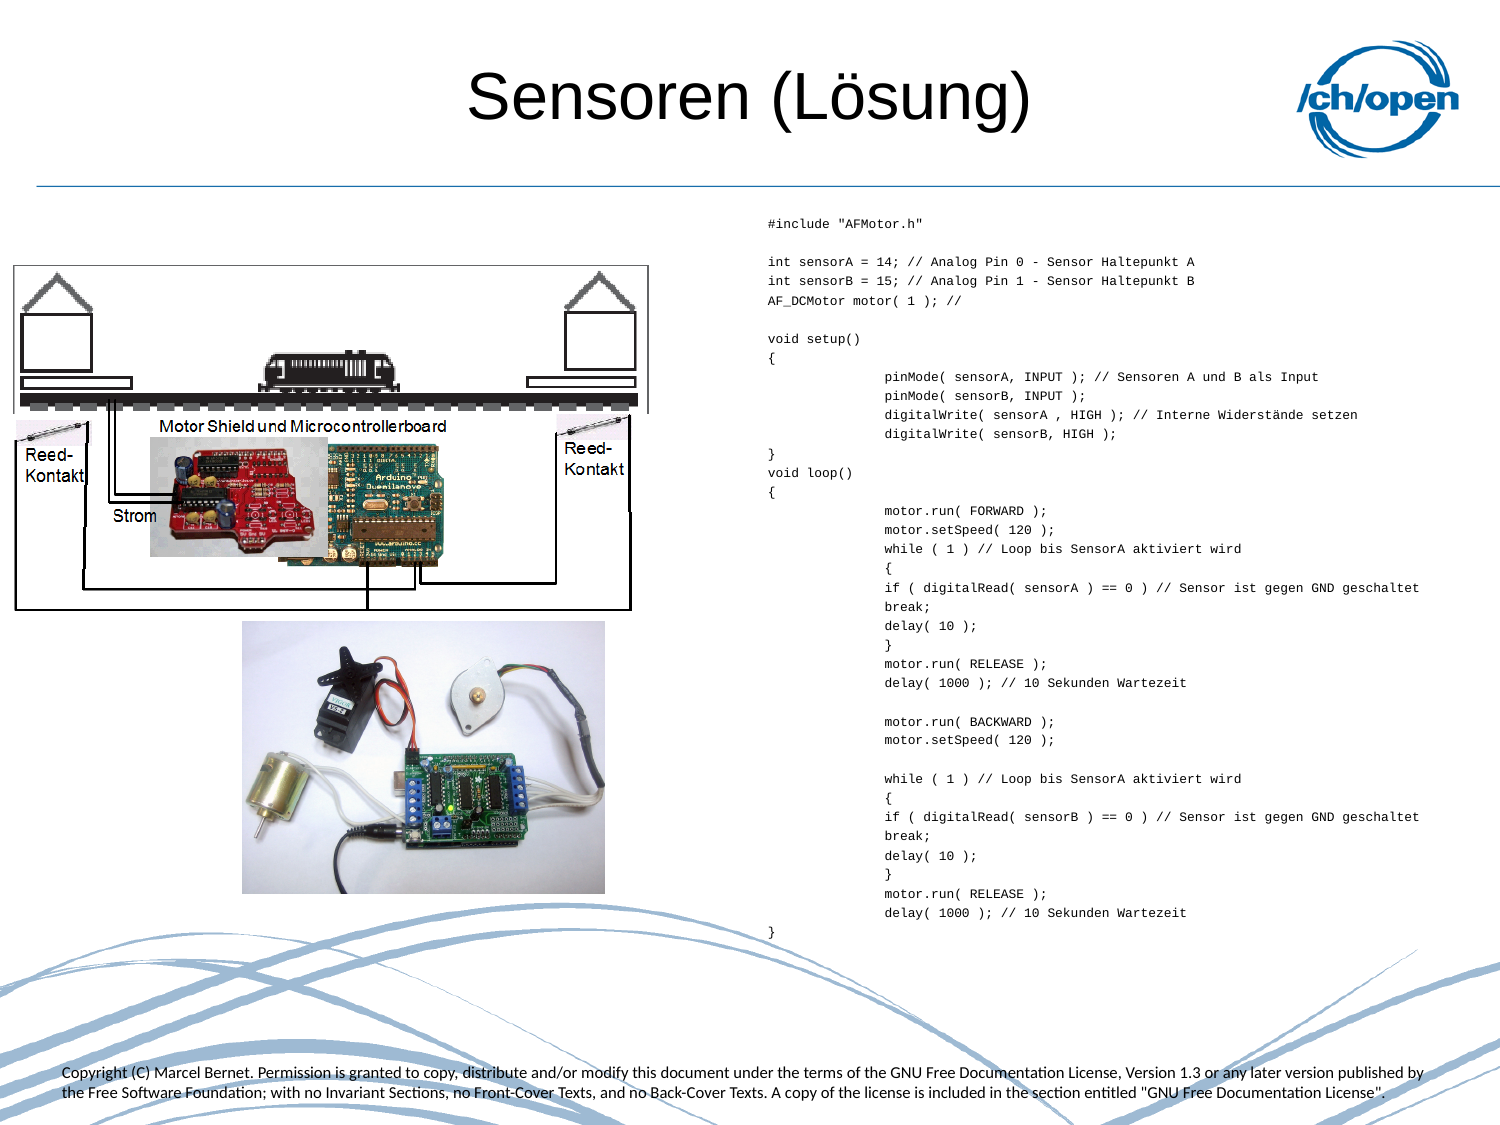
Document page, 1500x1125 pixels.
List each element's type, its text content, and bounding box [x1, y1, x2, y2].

picture [242, 621, 605, 894]
title Sensoren (Lösung) [75, 45, 1426, 165]
picture [0, 243, 657, 611]
list #include "AFMotor.h" int sensorA = 14; // Analog Pin 0 - Sensor Haltepunkt A int sensorB = 15; // Analog Pin 1 - Sensor Haltepunkt B AF_DCMotor motor( 1 ); // void setup() { pinMode( sensorA, INPUT ); // Sensoren A und B als Input pinMode( sensorB, INPUT ); digitalWrite( sensorA , HIGH ); // Interne Widerstände setzen digitalWrite( sensorB, HIGH ); } void loop() { motor.run( FORWARD ); motor.setSpeed( 120 ); while ( 1 ) // Loop bis SensorA aktiviert wird { if ( digitalRead( sensorA ) == 0 ) // Sensor ist gegen GND geschaltet break; delay( 10 ); } motor.run( RELEASE ); delay( 1000 ); // 10 Sekunden Wartezeit motor.run( BACKWARD ); motor.setSpeed( 120 ); while ( 1 ) // Loop bis SensorA aktiviert wird { if ( digitalRead( sensorB ) == 0 ) // Sensor ist gegen GND geschaltet break; delay( 10 ); } motor.run( RELEASE ); delay( 1000 ); // 10 Sekunden Wartezeit } [702, 208, 1500, 951]
